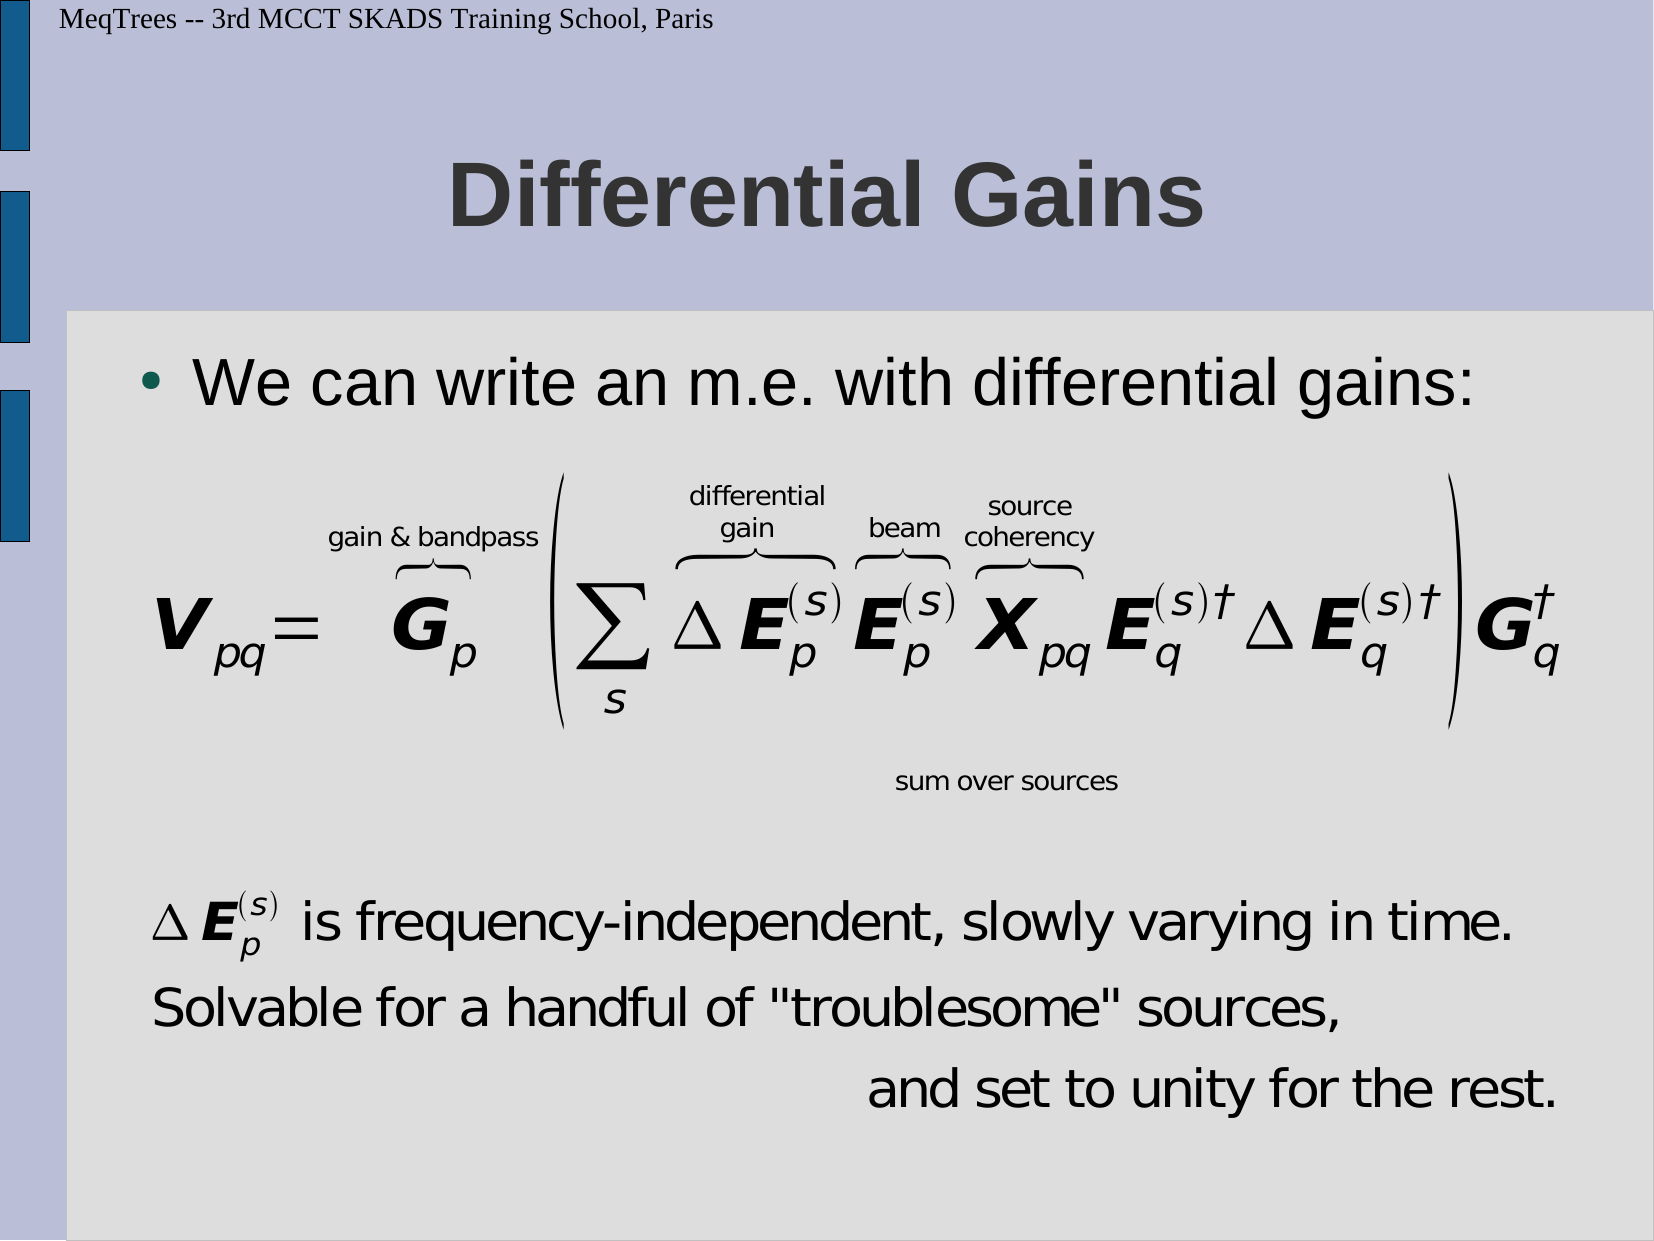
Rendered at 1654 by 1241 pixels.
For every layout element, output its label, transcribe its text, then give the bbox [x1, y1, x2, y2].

title Differential Gains [121, 91, 1534, 299]
list We can write an m.e. with differential gains: [121, 344, 1534, 488]
chart [145, 469, 1565, 1123]
